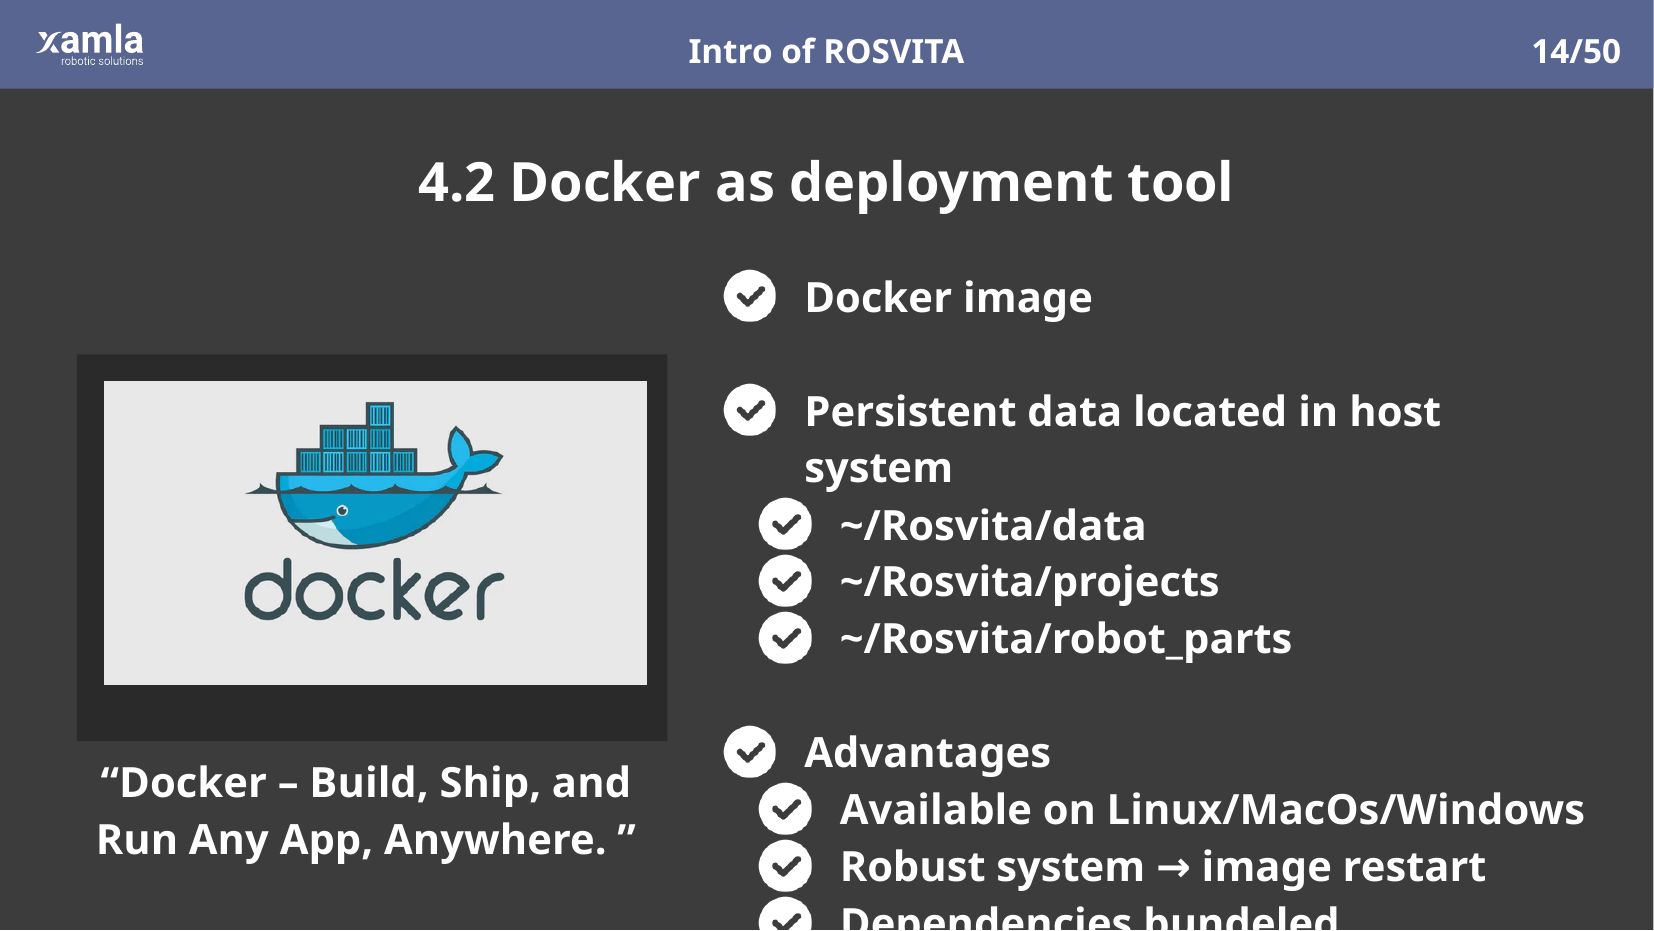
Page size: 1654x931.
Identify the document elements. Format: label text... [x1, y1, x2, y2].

text_box “Docker – Build, Ship, and Run Any App, Anywhere. ” [47, 745, 686, 863]
text_box Intro of ROSVITA [296, 20, 1357, 80]
picture [758, 896, 812, 931]
text_box [0, 0, 1654, 89]
text_box [76, 354, 668, 742]
text_box Docker image Persistent data located in host system ~/Rosvita/data ~/Rosvita/projects ~/Rosvita/robot_parts Advantages Available on Linux/MacOs/Windows Robust system → image restart Dependencies bundeled [708, 259, 1607, 881]
picture [758, 881, 812, 892]
picture [104, 381, 647, 686]
picture [35, 23, 143, 65]
text_box 4.2 Docker as deployment tool [188, 135, 1465, 223]
text_box 14/50 [1511, 20, 1636, 80]
